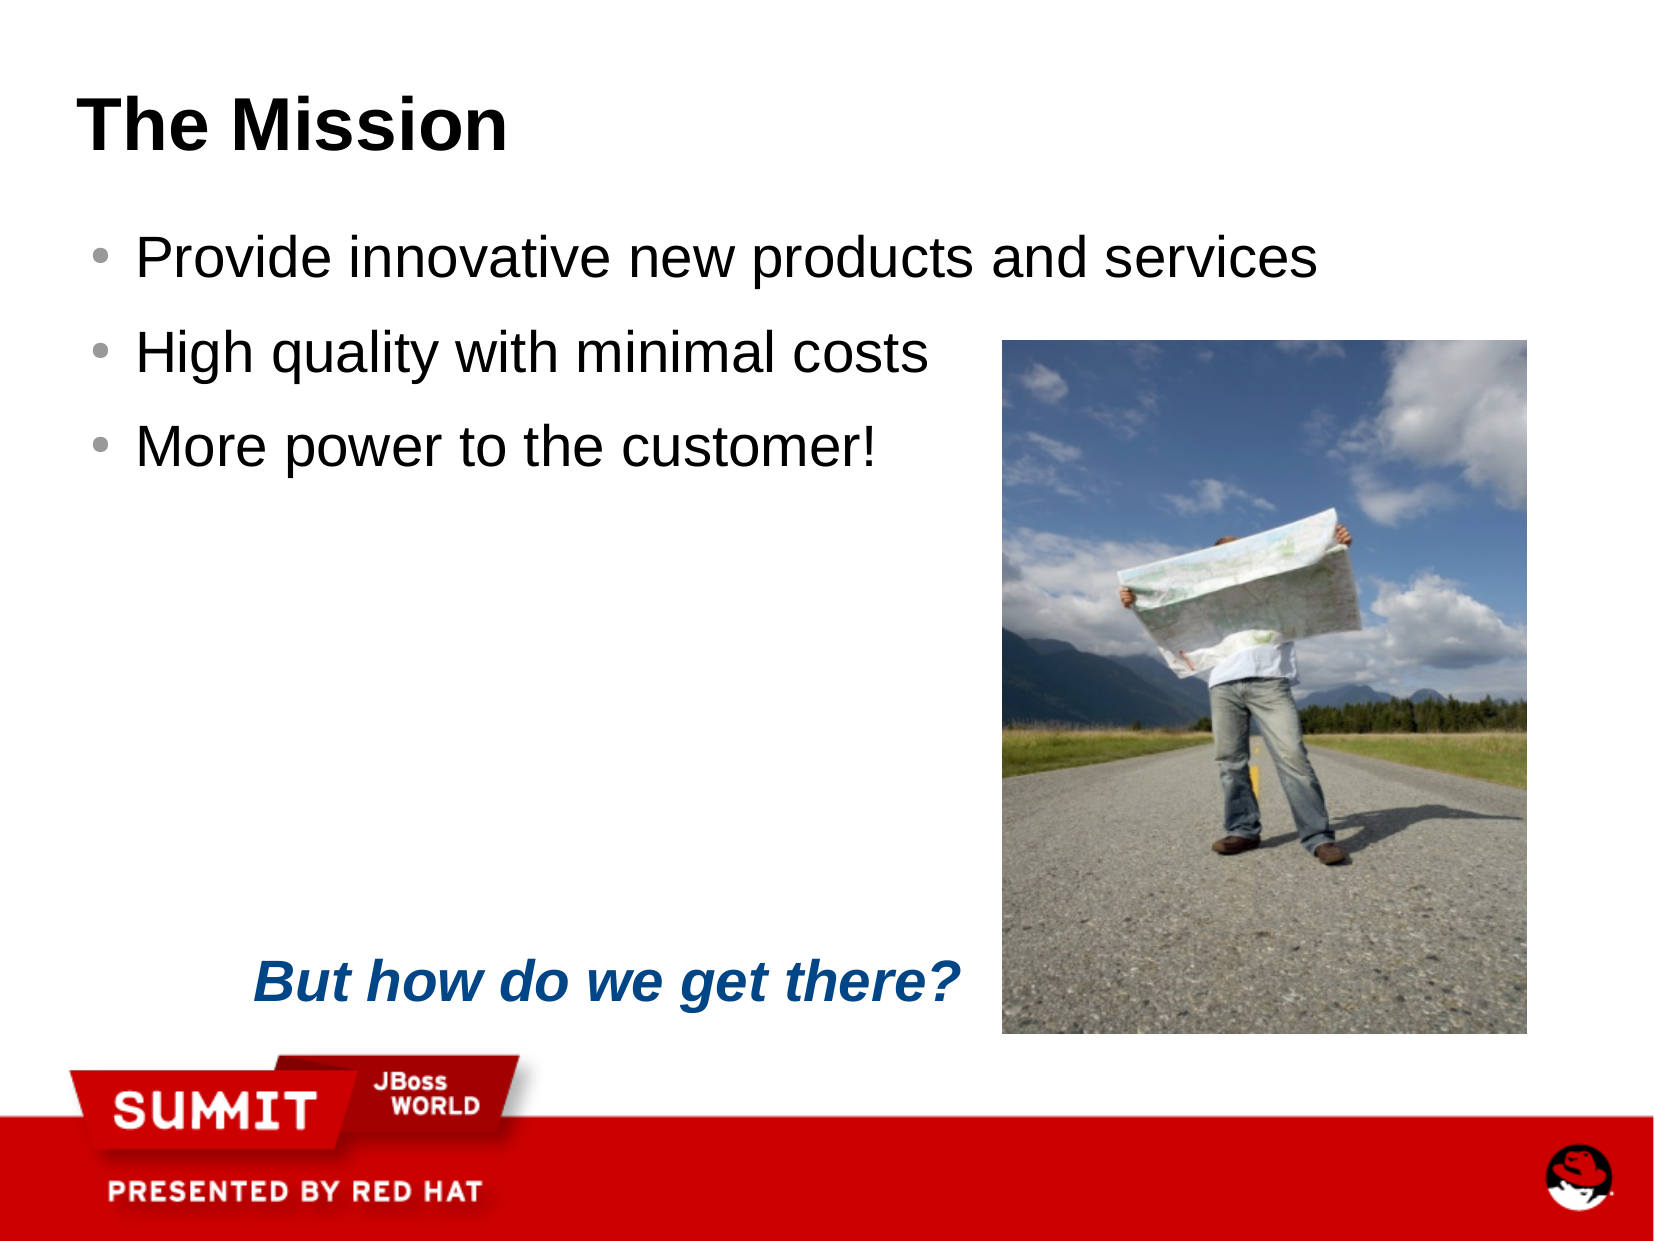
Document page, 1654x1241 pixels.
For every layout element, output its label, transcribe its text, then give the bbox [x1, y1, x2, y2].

picture [1002, 340, 1527, 1034]
title The Mission [76, 45, 1565, 204]
text_box But how do we get there? [193, 949, 993, 1016]
picture [0, 1043, 1654, 1241]
list Provide innovative new products and services High quality with minimal costs More power to the customer! [75, 225, 1576, 826]
